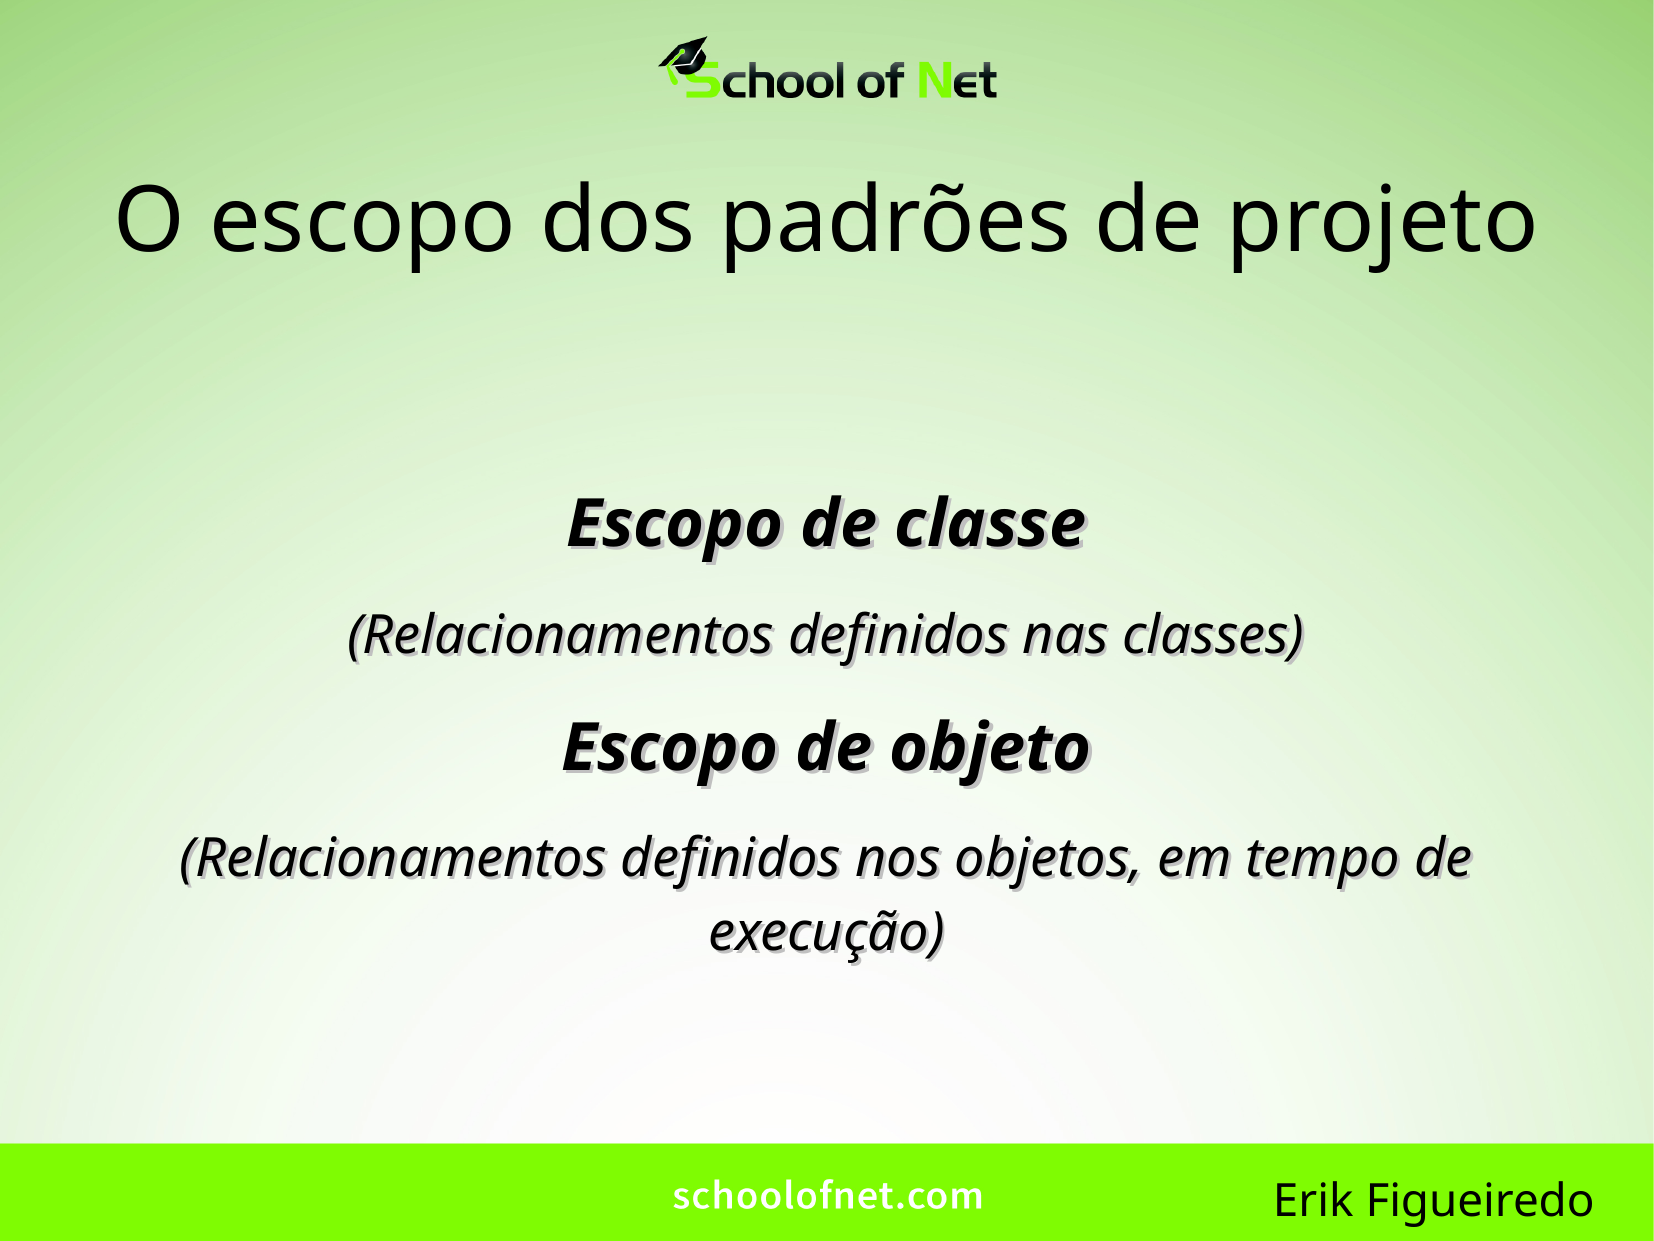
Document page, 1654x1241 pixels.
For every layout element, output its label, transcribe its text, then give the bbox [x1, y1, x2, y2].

title O escopo dos padrões de projeto [82, 141, 1571, 290]
text_box Erik Figueiredo [768, 1157, 1595, 1241]
picture [0, 0, 1654, 1241]
list Escopo de classe (Relacionamentos definidos nas classes) Escopo de objeto (Relacionamentos definidos nos objetos, em tempo de execução) [82, 311, 1571, 1131]
